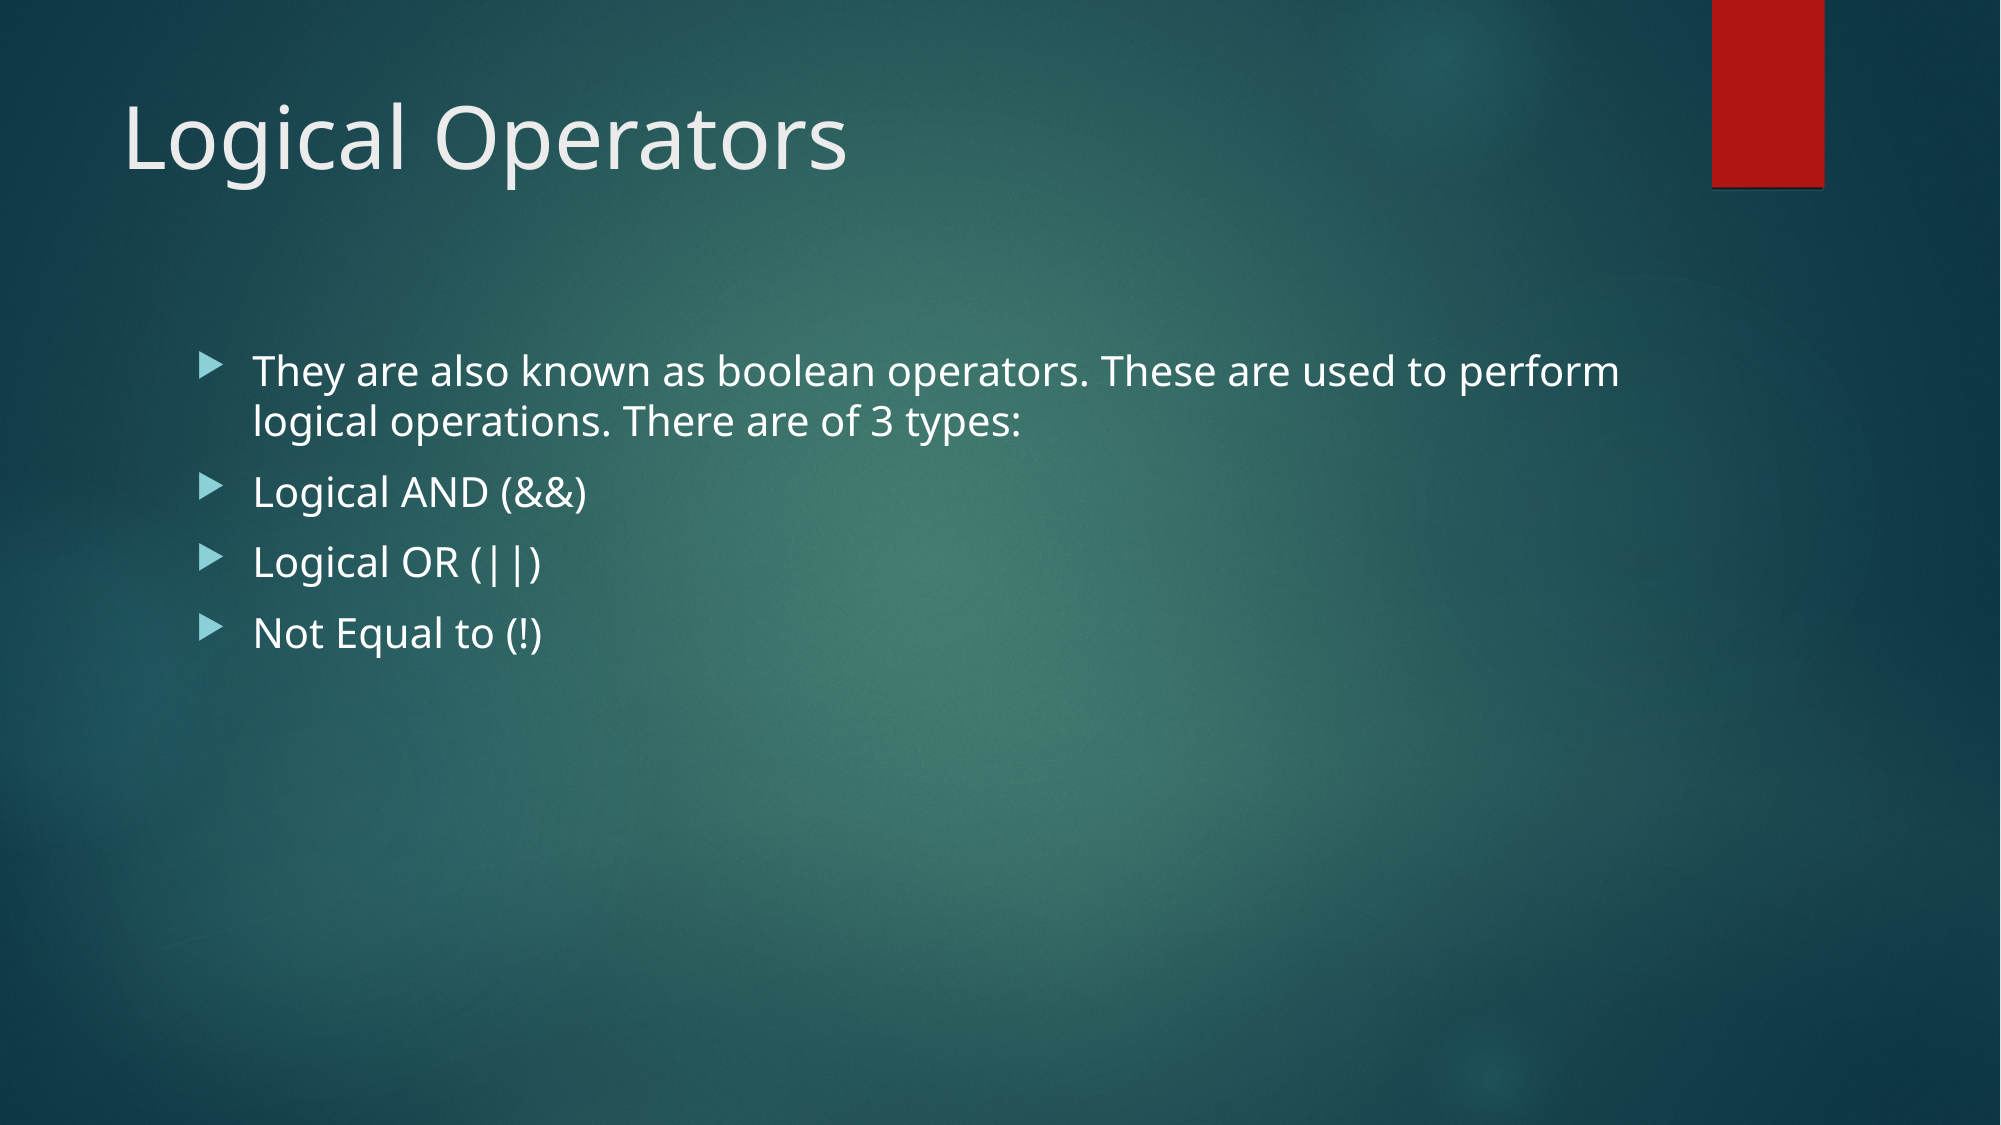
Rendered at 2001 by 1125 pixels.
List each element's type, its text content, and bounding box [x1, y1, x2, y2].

title Logical Operators [106, 74, 1649, 304]
picture [0, 0, 2001, 1125]
list They are also known as boolean operators. These are used to perform logical operations. There are of 3 types: Logical AND (&&) Logical OR (||) Not Equal to (!) [181, 336, 1649, 1025]
